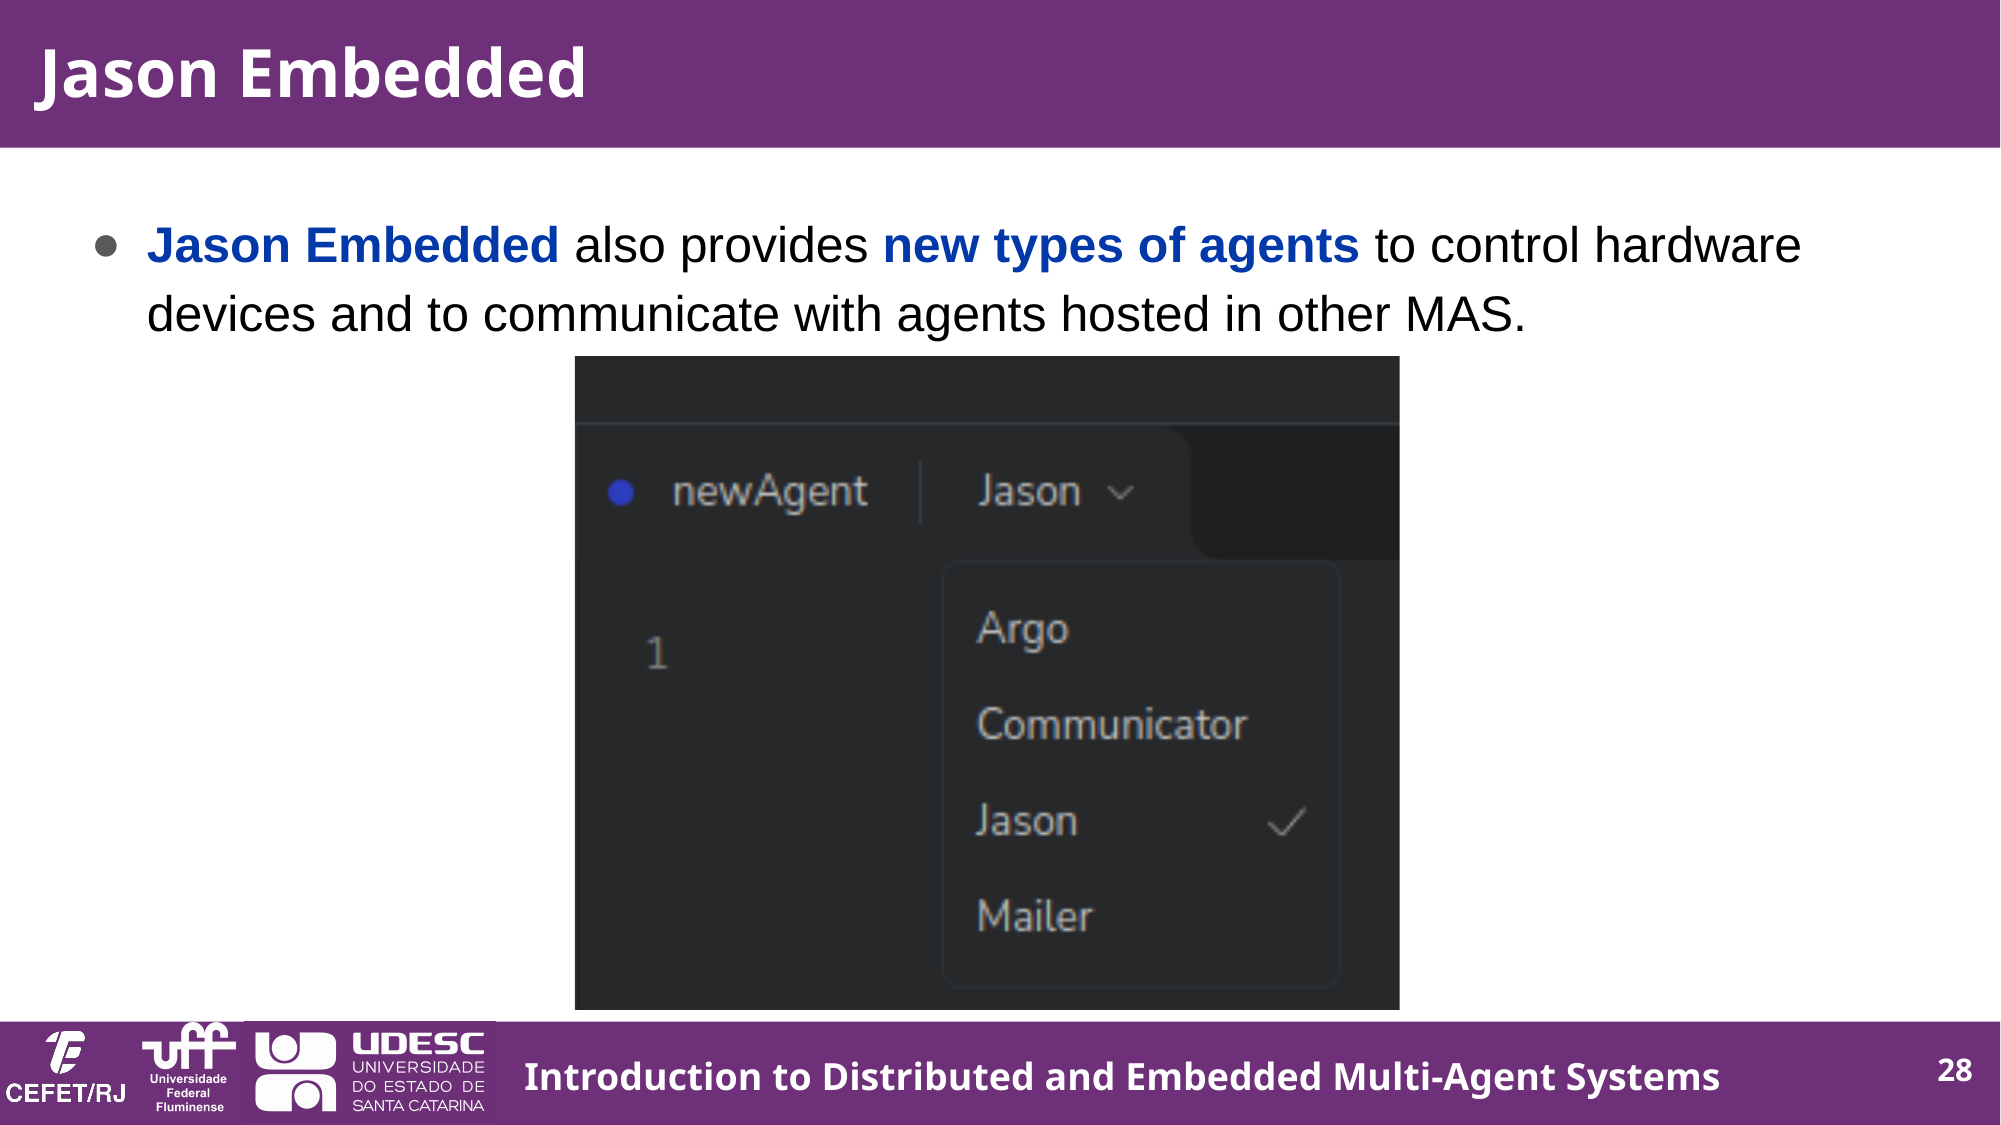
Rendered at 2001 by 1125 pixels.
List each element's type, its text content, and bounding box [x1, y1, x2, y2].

text_box Jason Embedded [25, 23, 1999, 119]
picture [574, 356, 1400, 1010]
picture [6, 1009, 125, 1125]
picture [244, 1021, 496, 1123]
picture [141, 1021, 237, 1117]
text_box Jason Embedded also provides new types of agents to control hardware devices and to communicate with agents hosted in other MAS. [57, 188, 1967, 1016]
